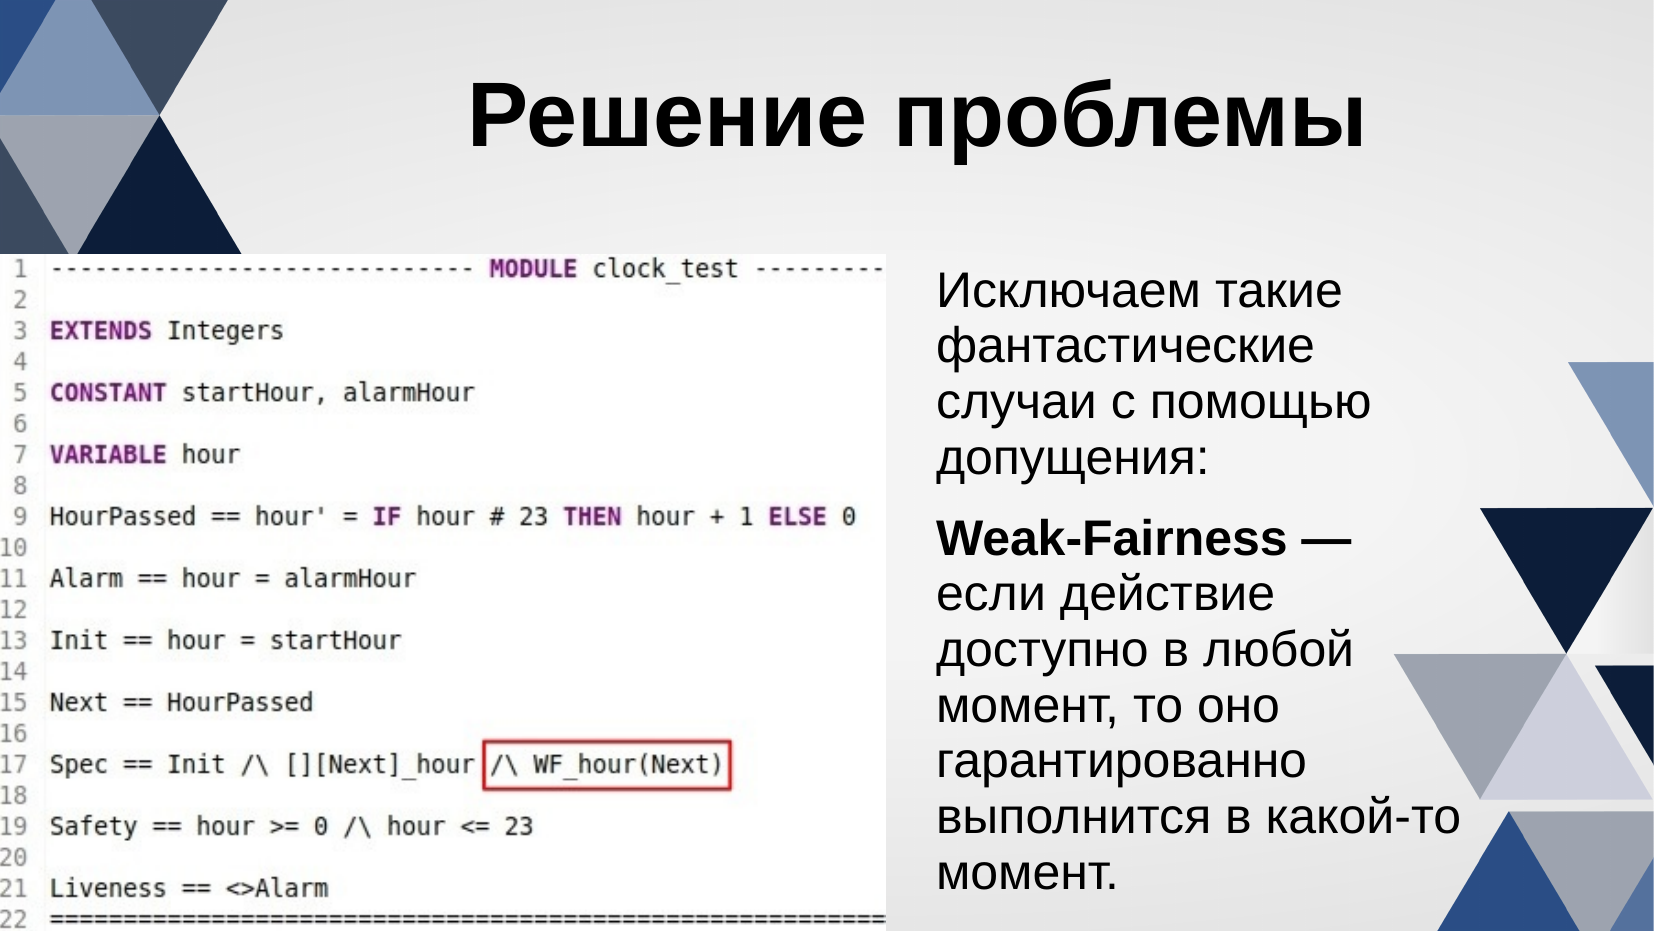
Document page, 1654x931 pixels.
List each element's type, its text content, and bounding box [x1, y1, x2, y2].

text_box Исключаем такие фантастические случаи с помощью допущения: Weak-Fairness — если действие доступно в любой момент, то оно гарантированно выполнится в какой-то момент. [885, 254, 1488, 931]
picture [0, 0, 1654, 931]
title Решение проблемы [174, 37, 1654, 193]
